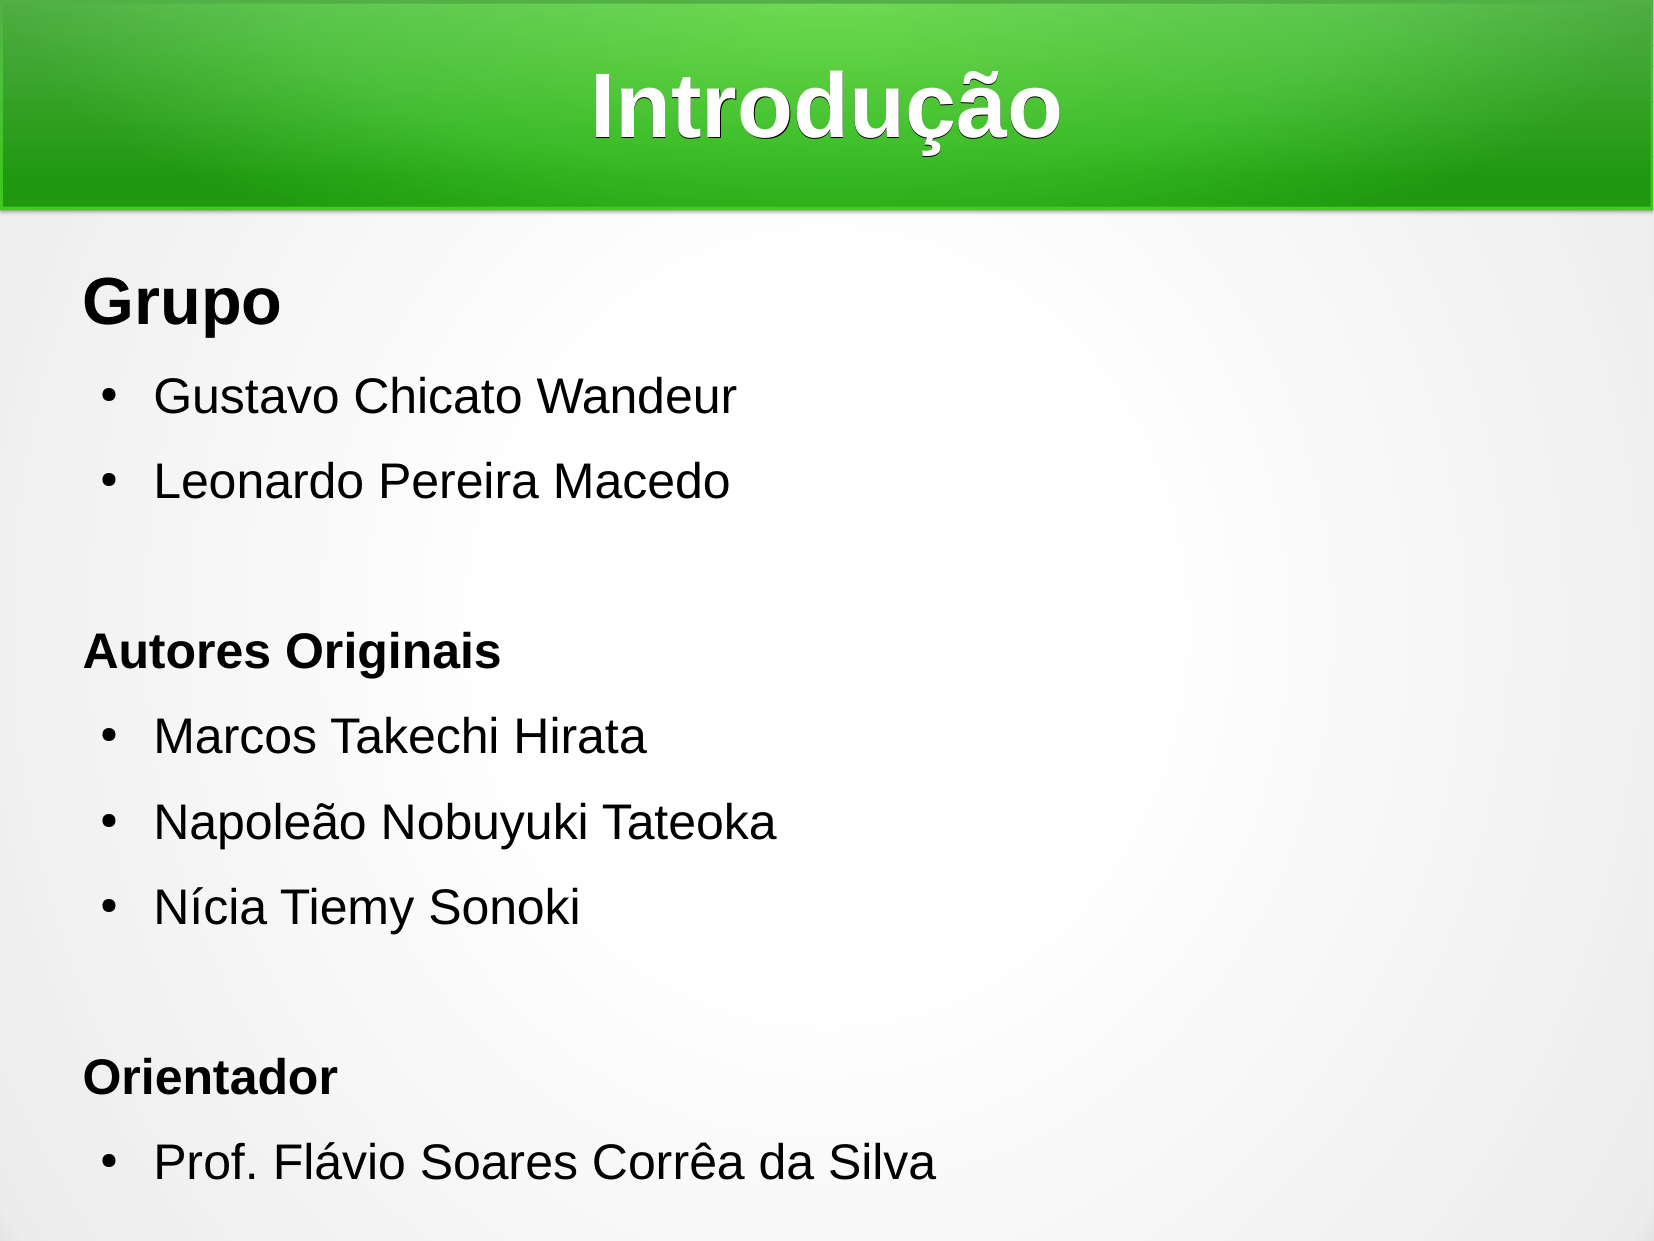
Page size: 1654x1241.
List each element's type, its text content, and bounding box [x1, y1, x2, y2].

list Grupo Gustavo Chicato Wandeur Leonardo Pereira Macedo Autores Originais Marcos Takechi Hirata Napoleão Nobuyuki Tateoka Nícia Tiemy Sonoki Orientador Prof. Flávio Soares Corrêa da Silva [82, 263, 1489, 1201]
title Introdução [82, 35, 1571, 178]
